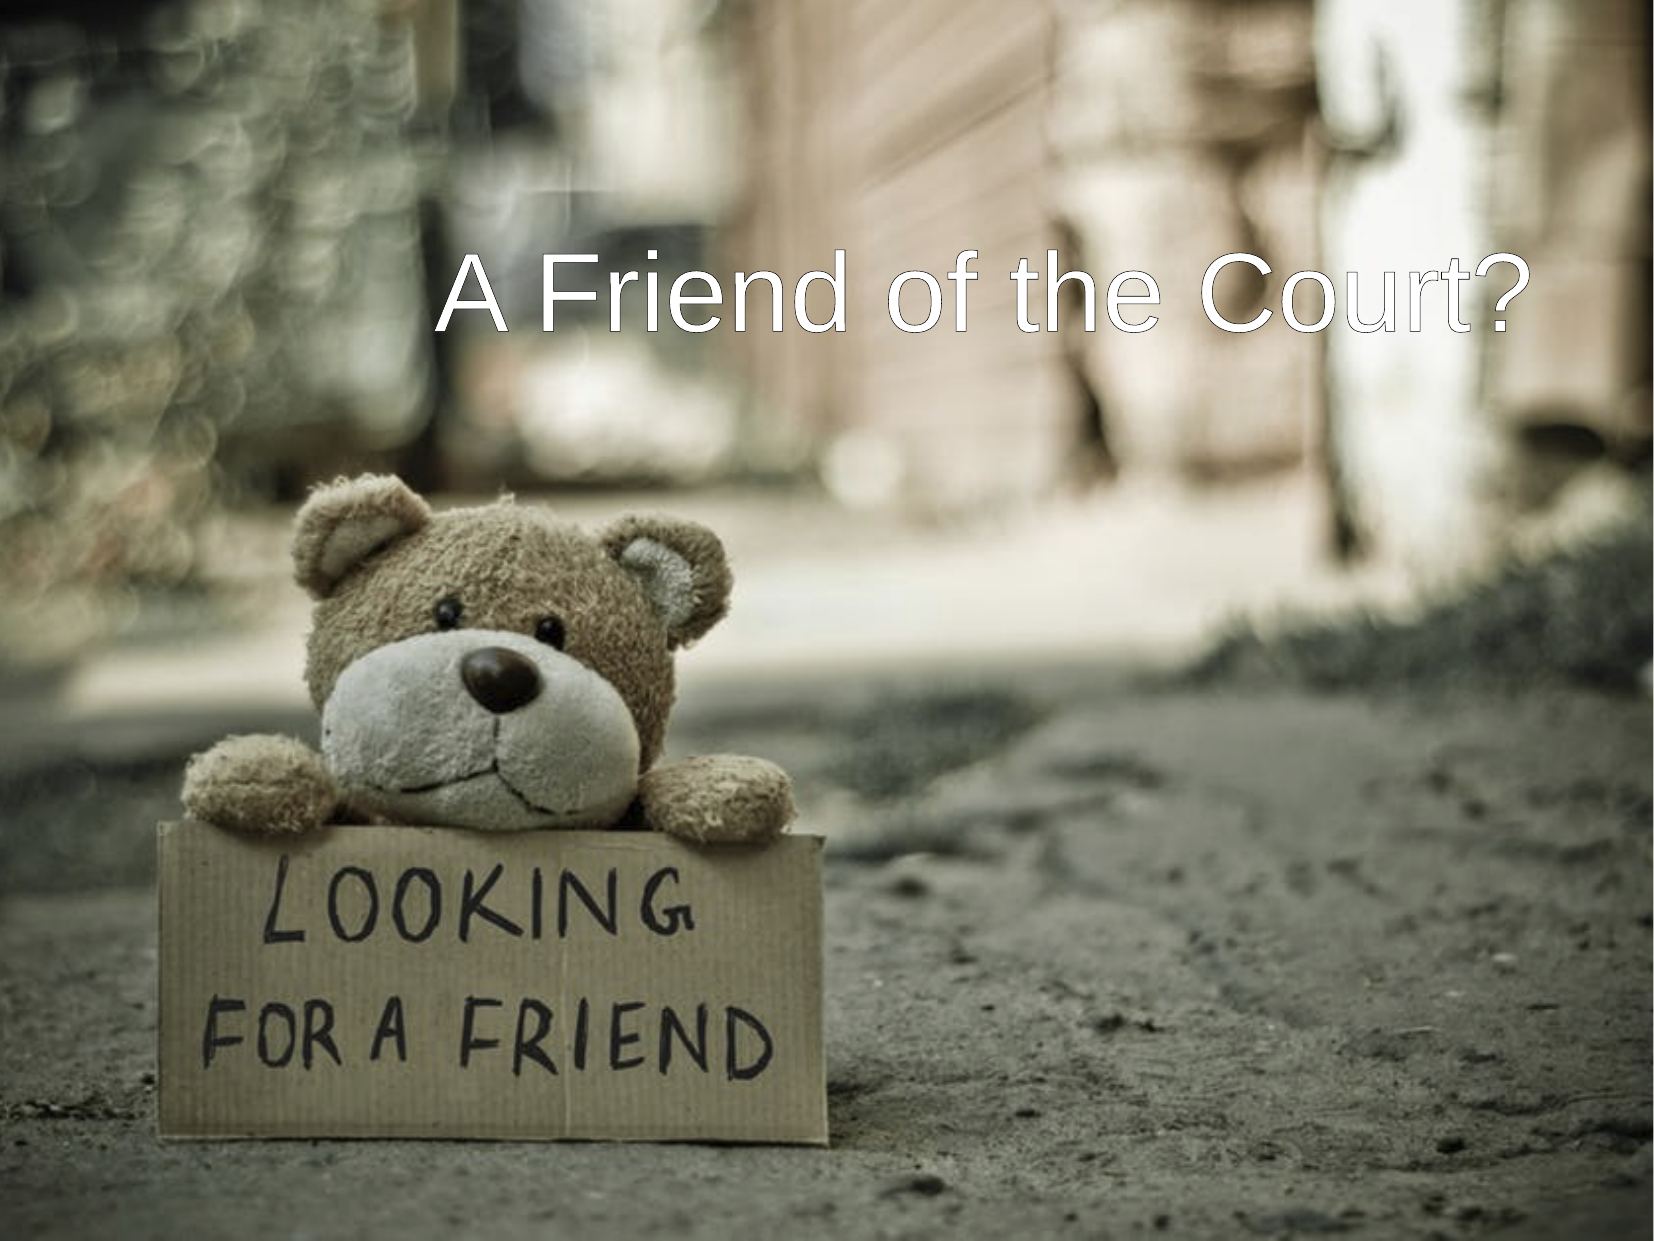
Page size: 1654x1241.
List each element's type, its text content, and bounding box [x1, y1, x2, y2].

subtitle A Friend of the Court? [405, 135, 1564, 451]
picture [0, 0, 1654, 1241]
